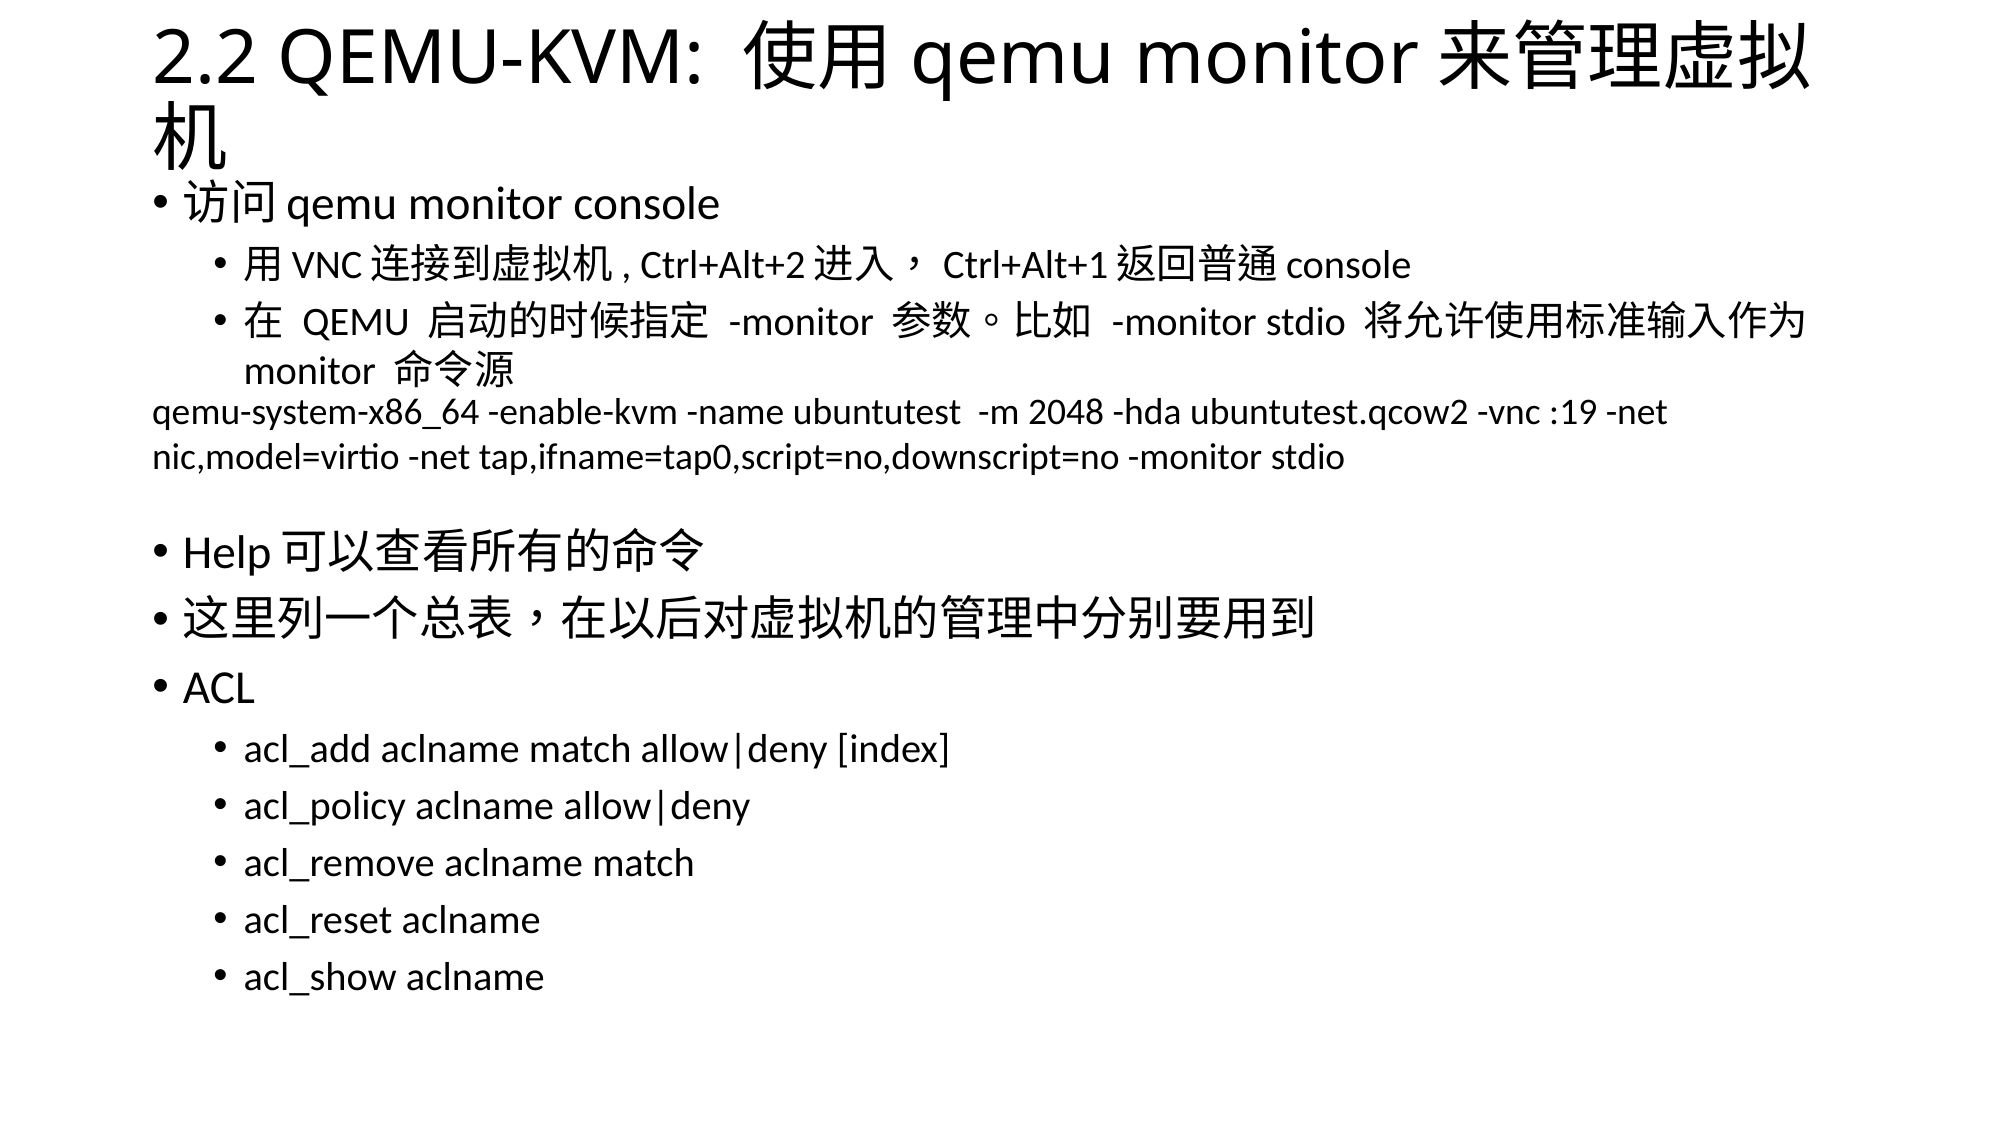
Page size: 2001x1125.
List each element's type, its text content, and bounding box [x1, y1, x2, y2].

list 访问qemu monitor console 用VNC连接到虚拟机, Ctrl+Alt+2进入，Ctrl+Alt+1返回普通console 在 QEMU 启动的时候指定 -monitor 参数。比如 -monitor stdio 将允许使用标准输入作为 monitor 命令源 Help可以查看所有的命令 这里列一个总表，在以后对虚拟机的管理中分别要用到 ACL acl_add aclname match allow|deny [index] acl_policy aclname allow|deny acl_remove aclname match acl_reset aclname acl_show aclname [137, 485, 1863, 1014]
title 2.2 QEMU-KVM: 使用qemu monitor来管理虚拟机 [137, 59, 1863, 140]
text_box qemu-system-x86_64 -enable-kvm -name ubuntutest -m 2048 -hda ubuntutest.qcow2 -vnc :19 -net nic,model=virtio -net tap,ifname=tap0,script=no,downscript=no -monitor stdio [137, 379, 1917, 485]
list 访问qemu monitor console 用VNC连接到虚拟机, Ctrl+Alt+2进入，Ctrl+Alt+1返回普通console 在 QEMU 启动的时候指定 -monitor 参数。比如 -monitor stdio 将允许使用标准输入作为 monitor 命令源 Help可以查看所有的命令 这里列一个总表，在以后对虚拟机的管理中分别要用到 ACL acl_add aclname match allow|deny [index] acl_policy aclname allow|deny acl_remove aclname match acl_reset aclname acl_show aclname [137, 171, 1863, 379]
